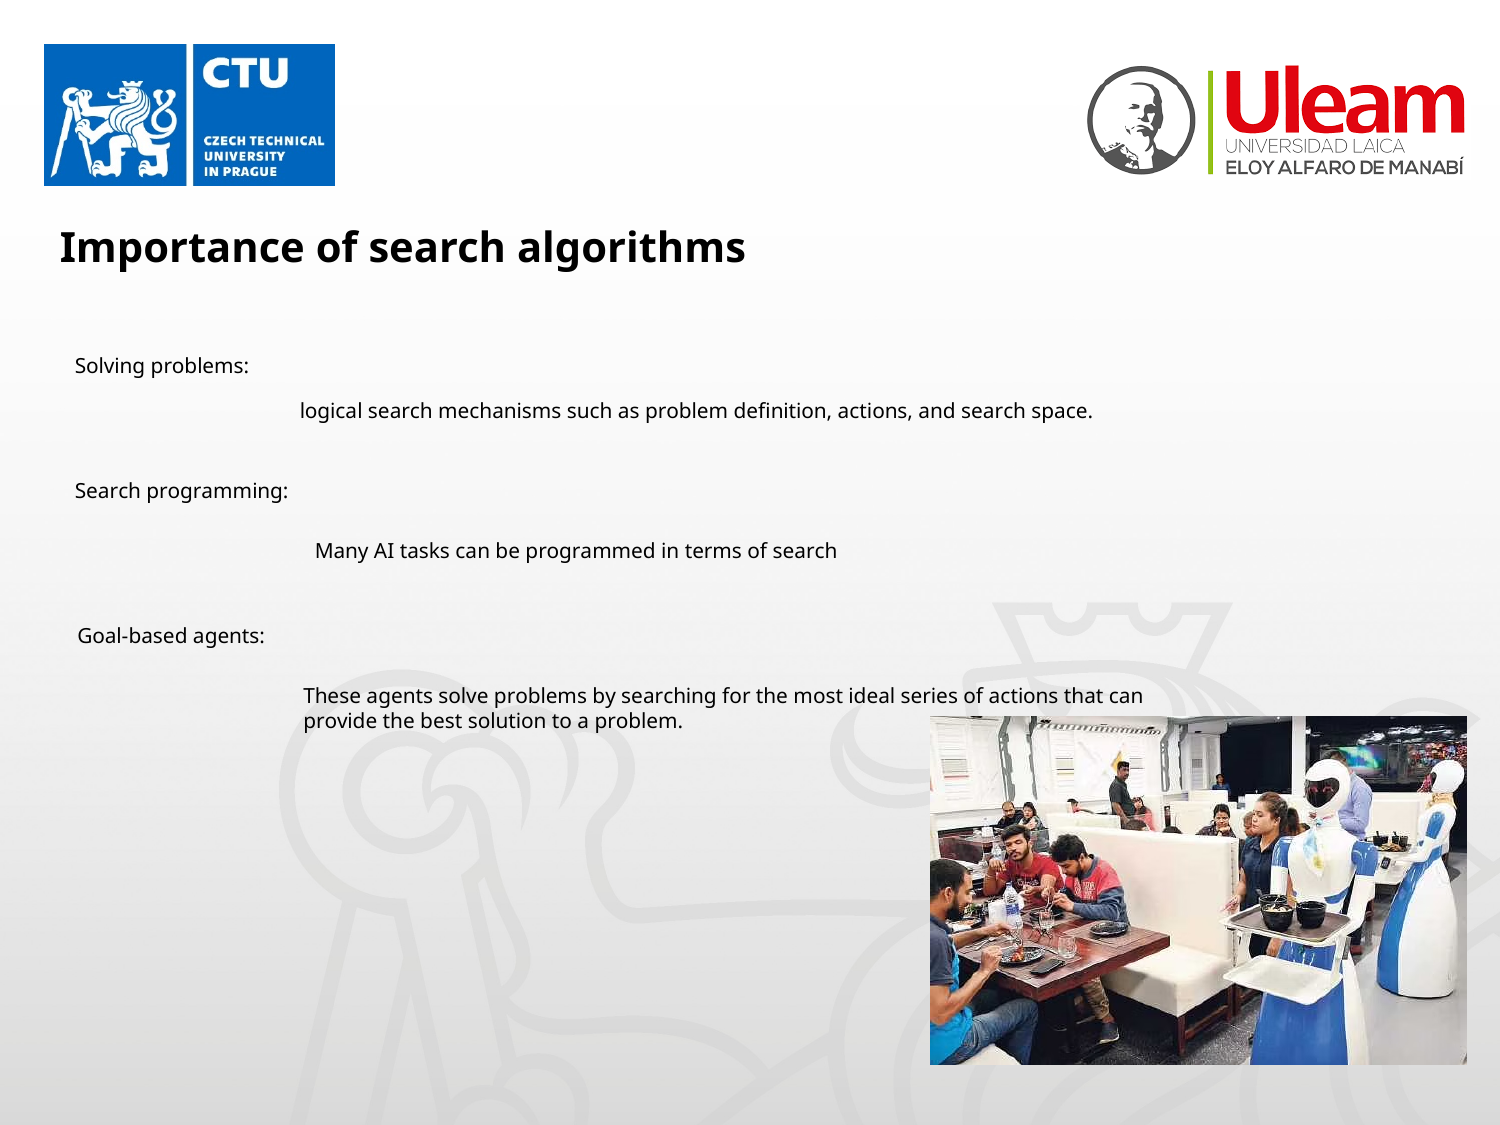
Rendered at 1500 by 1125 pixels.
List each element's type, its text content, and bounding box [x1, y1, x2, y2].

picture [0, 0, 1500, 1125]
title Importance of search algorithms [45, 212, 1006, 328]
text_box logical search mechanisms such as problem definition, actions, and search space. [285, 389, 1169, 430]
text_box Many AI tasks can be programmed in terms of search [300, 530, 888, 571]
text_box Solving problems: [60, 345, 277, 385]
text_box Search programming: [60, 470, 338, 511]
text_box These agents solve problems by searching for the most ideal series of actions that can provide the best solution to a problem. [288, 675, 1231, 740]
text_box Goal-based agents: [62, 615, 316, 655]
